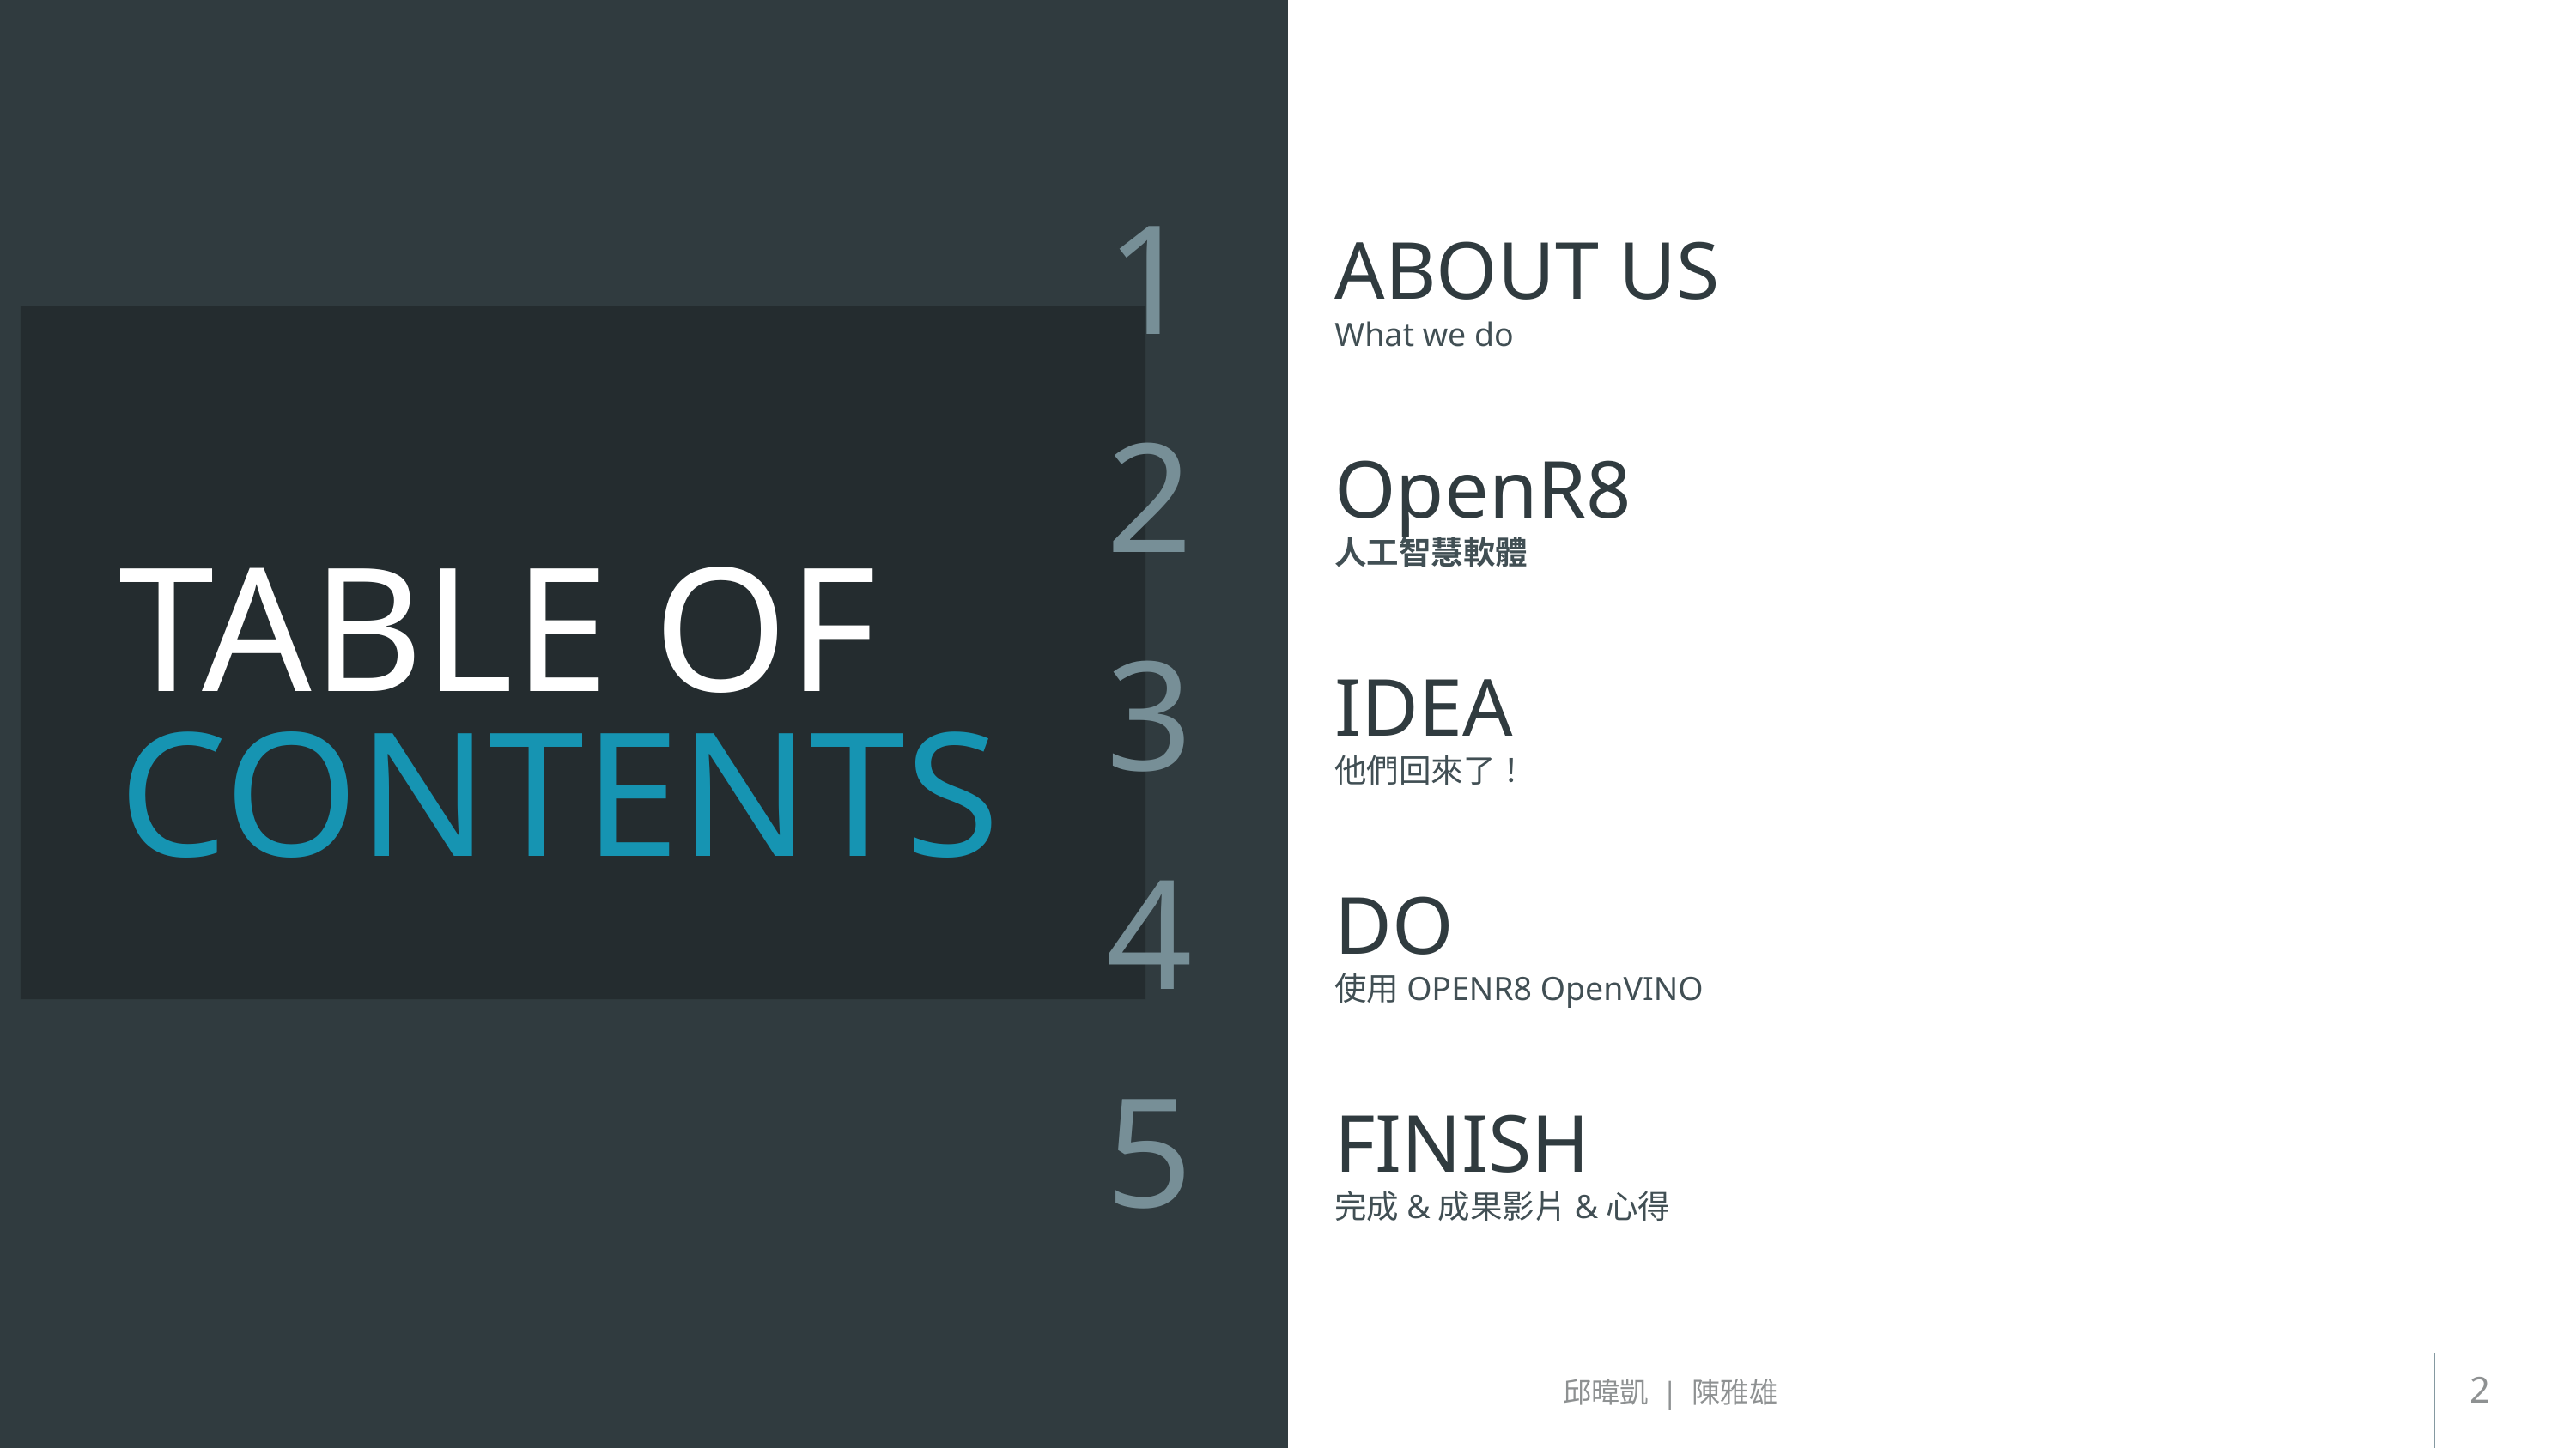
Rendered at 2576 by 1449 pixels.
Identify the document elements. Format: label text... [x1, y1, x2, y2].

text_box 2 [2434, 1353, 2525, 1430]
title TABLE OF CONTENTS [106, 426, 1060, 1023]
list ABOUT US [1321, 203, 2435, 296]
list 1 [1093, 177, 1266, 372]
list 人工智慧軟體 [1321, 514, 2435, 598]
list What we do [1321, 296, 2435, 380]
list 4 [1093, 831, 1266, 1026]
list FINISH [1321, 1076, 2435, 1168]
text_box 邱暐凱 | 陳雅雄 [1550, 1353, 2420, 1430]
list IDEA [1321, 640, 2435, 732]
list 使用OPENR8 OpenVINO [1321, 950, 2435, 1034]
list 5 [1093, 1049, 1266, 1244]
list OpenR8 [1321, 421, 2435, 514]
list DO [1321, 858, 2435, 950]
list 他們回來了！ [1321, 732, 2435, 816]
list 完成&成果影片&心得 [1321, 1168, 2435, 1252]
list 2 [1093, 395, 1266, 590]
list 3 [1093, 613, 1266, 808]
